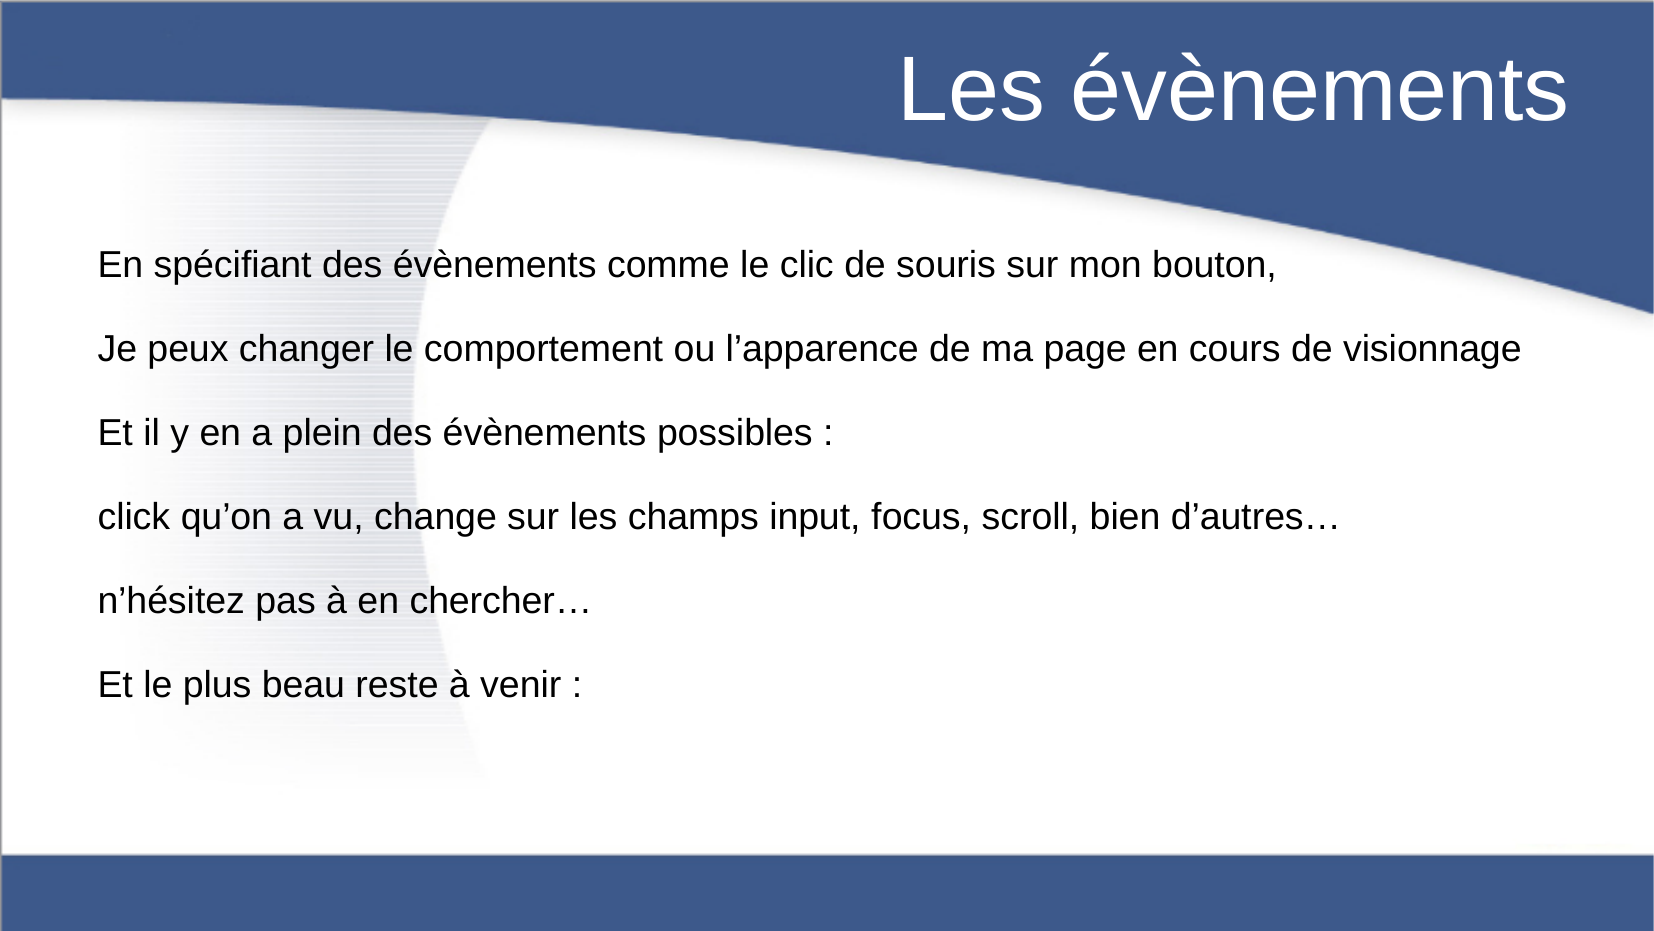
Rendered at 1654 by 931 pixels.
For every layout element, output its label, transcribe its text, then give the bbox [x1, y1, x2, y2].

title Les évènements [82, 37, 1571, 193]
text_box En spécifiant des évènements comme le clic de souris sur mon bouton, Je peux changer le comportement ou l’apparence de ma page en cours de visionnage Et il y en a plein des évènements possibles : click qu’on a vu, change sur les champs input, focus, scroll, bien d’autres… n’hésitez pas à en chercher… Et le plus beau reste à venir : [82, 236, 1548, 745]
picture [0, 0, 1654, 931]
